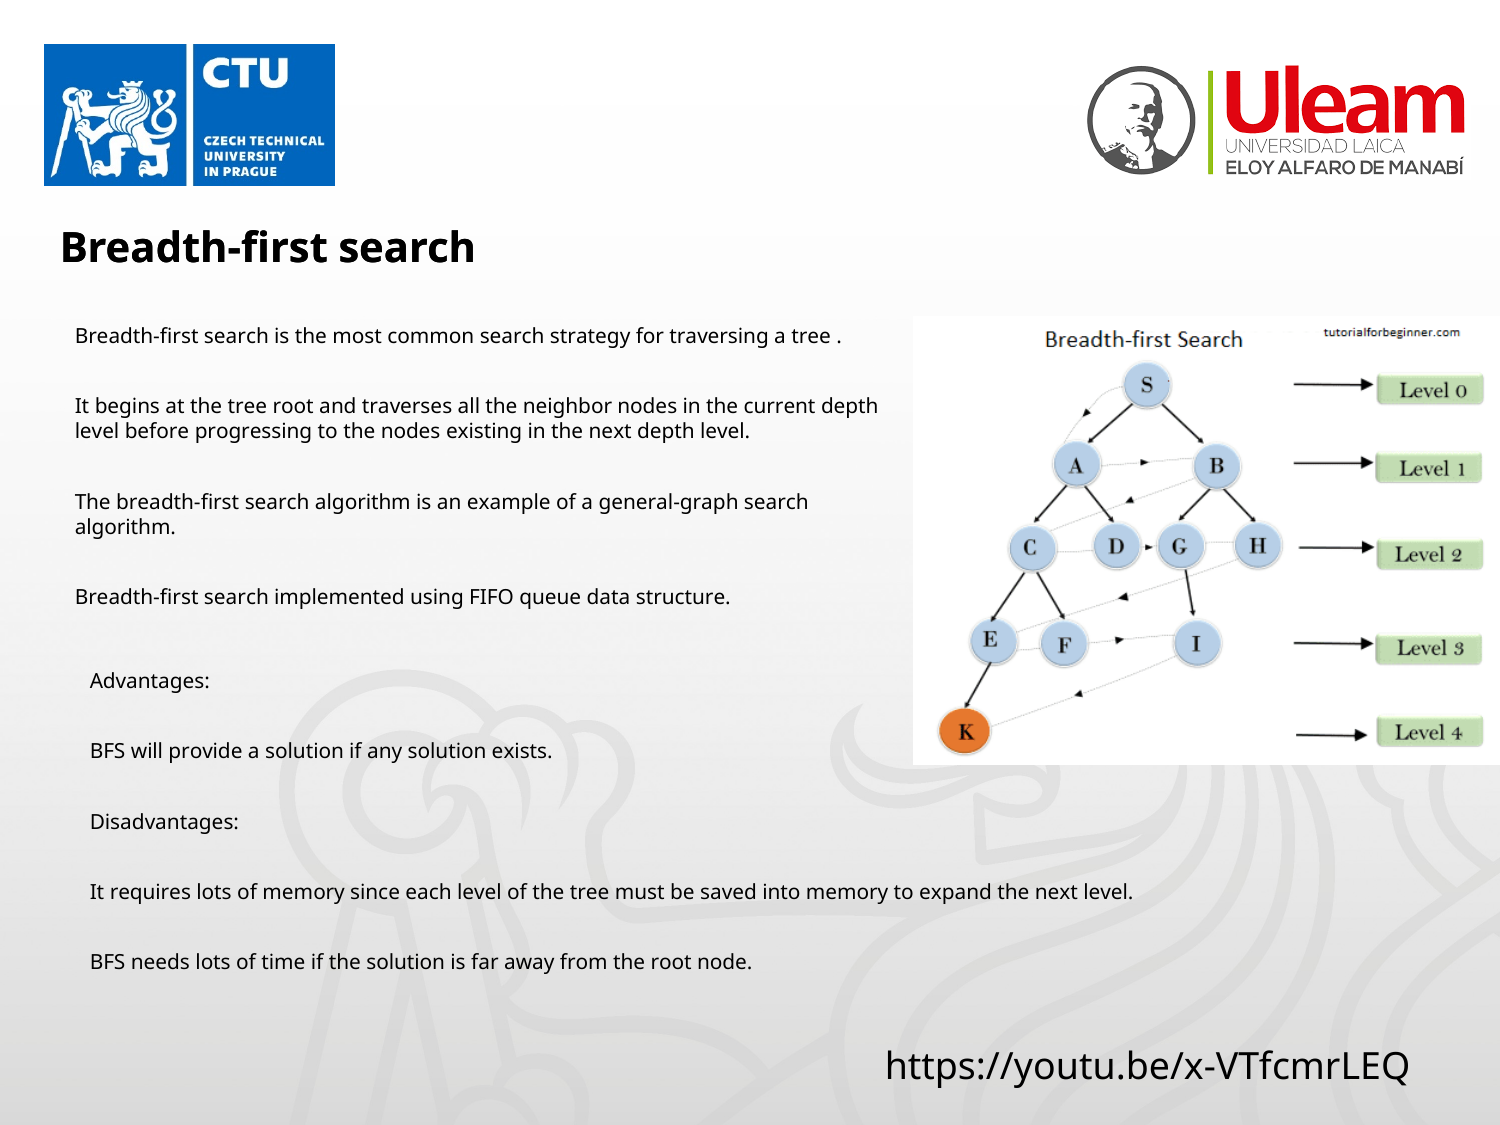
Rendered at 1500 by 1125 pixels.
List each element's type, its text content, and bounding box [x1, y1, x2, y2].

picture [0, 0, 1500, 1125]
title Breadth-first search [45, 212, 556, 328]
text_box Advantages: BFS will provide a solution if any solution exists. Disadvantages: It requires lots of memory since each level of the tree must be saved into memory to expand the next level. BFS needs lots of time if the solution is far away from the root node. [75, 660, 1291, 1123]
text_box https://youtu.be/x-VTfcmrLEQ [870, 1035, 1458, 1095]
text_box Breadth-first search is the most common search strategy for traversing a tree . It begins at the tree root and traverses all the neighbor nodes in the current depth level before progressing to the nodes existing in the next depth level. The breadth-first search algorithm is an example of a general-graph search algorithm. Breadth-first search implemented using FIFO queue data structure. [60, 314, 931, 687]
